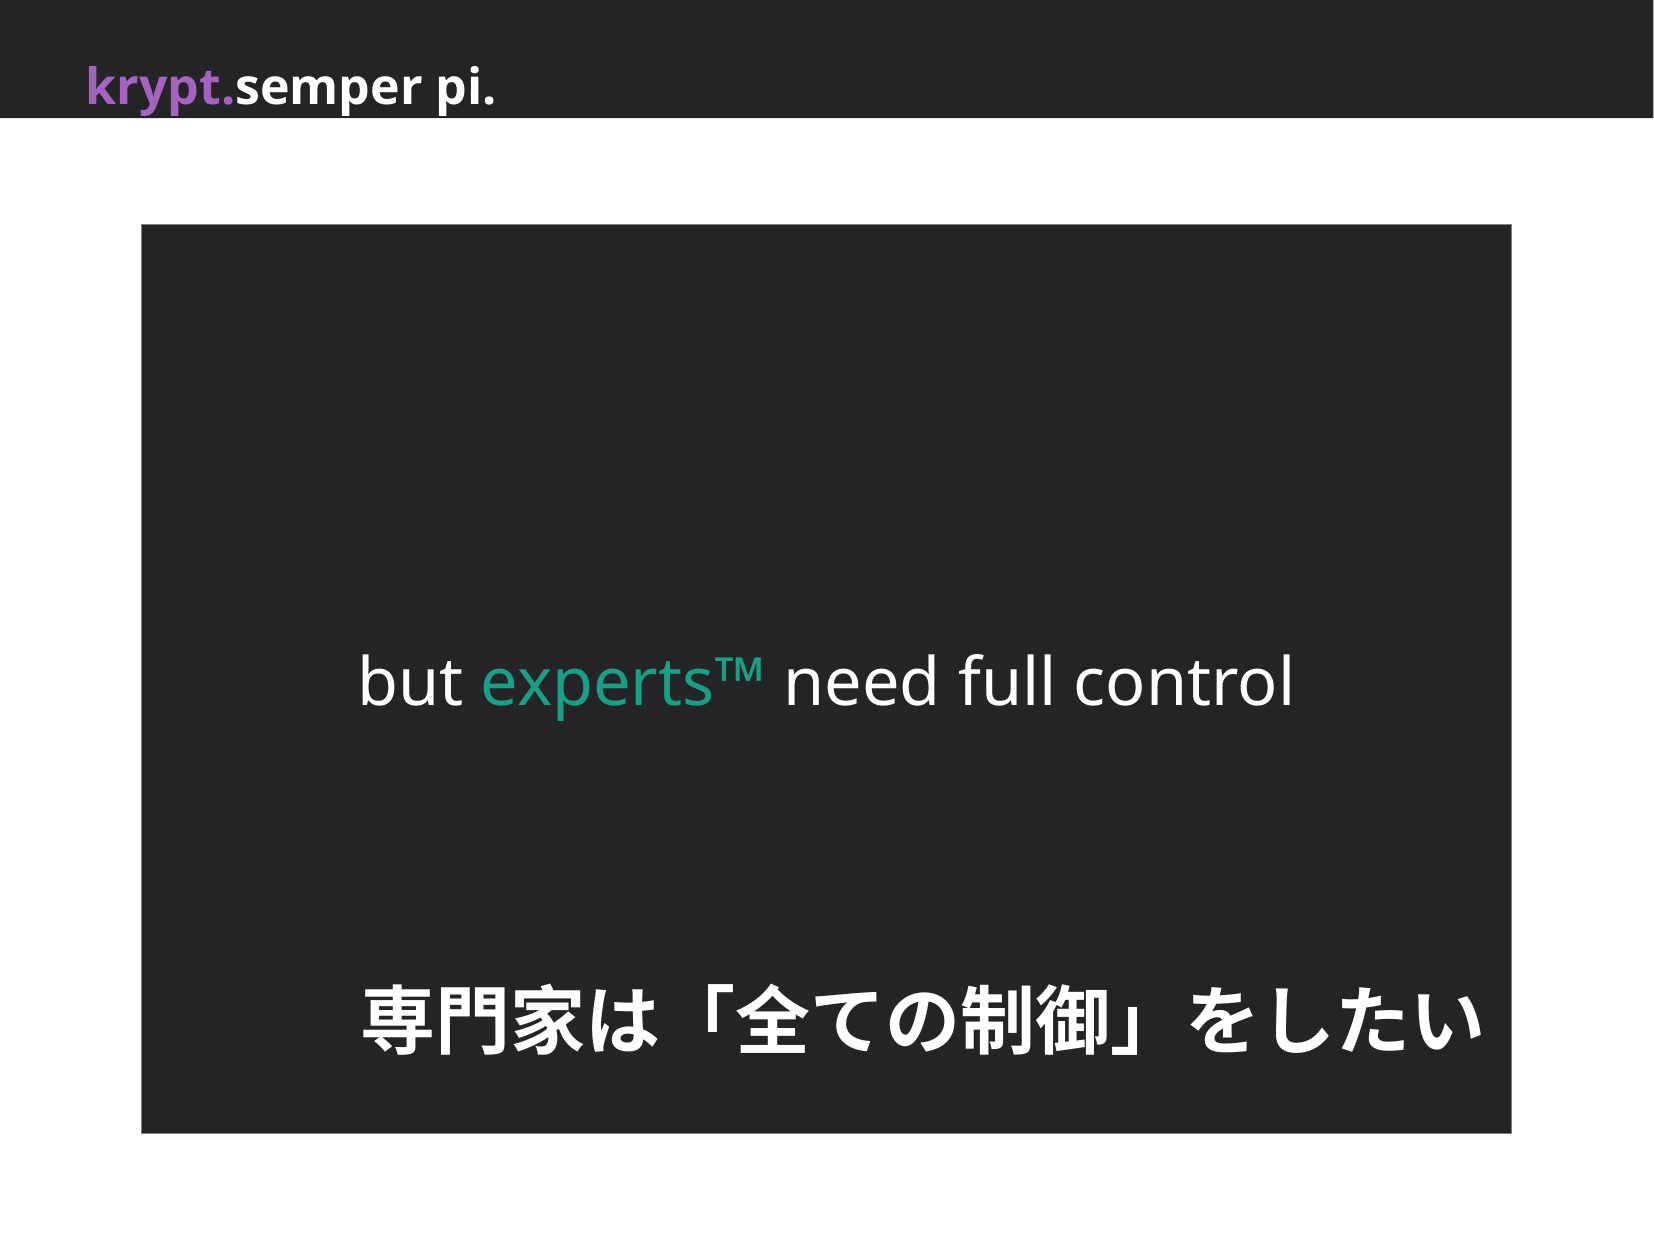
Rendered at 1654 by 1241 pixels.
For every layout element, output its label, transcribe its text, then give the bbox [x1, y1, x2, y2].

text_box [0, 0, 1654, 119]
text_box but experts™ need full control [141, 224, 1512, 1134]
text_box krypt.semper pi. [70, 43, 544, 119]
text_box 専門家は「全ての制御」をしたい [153, 909, 1501, 1123]
